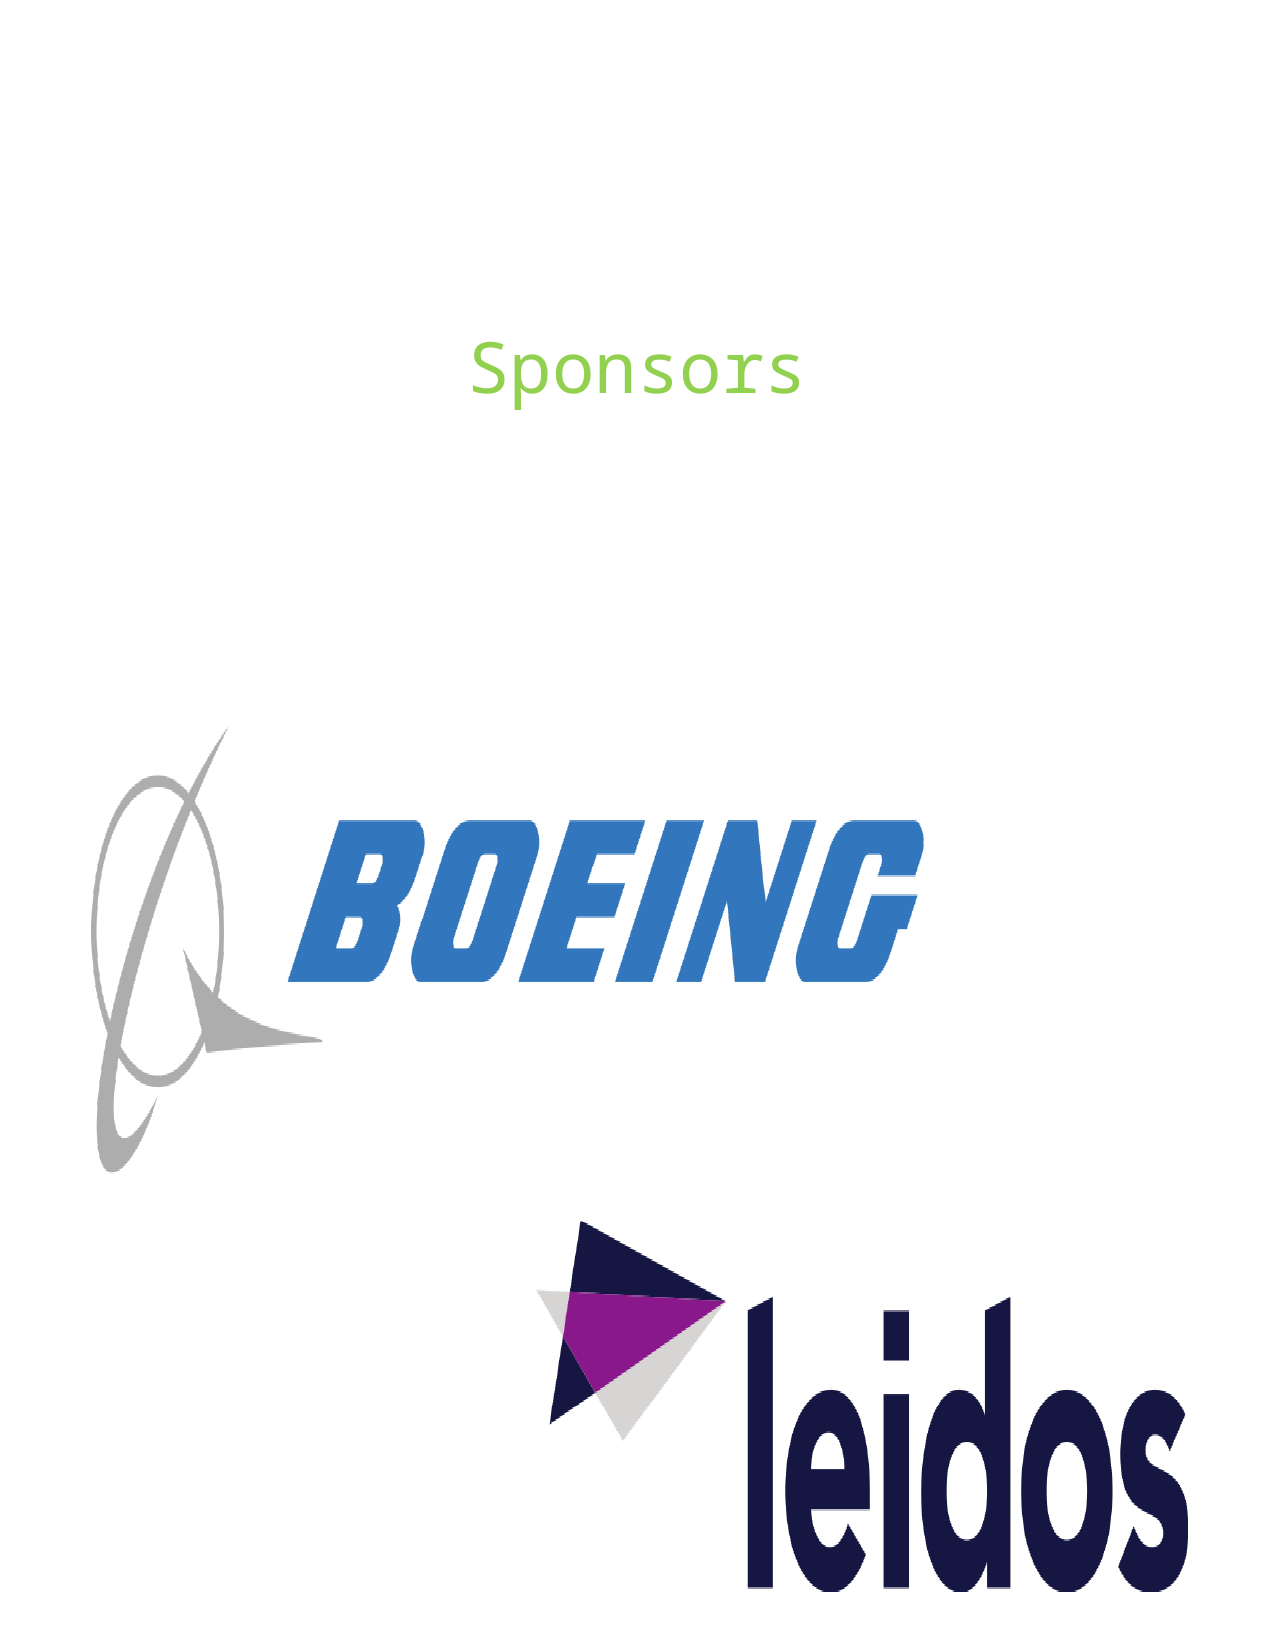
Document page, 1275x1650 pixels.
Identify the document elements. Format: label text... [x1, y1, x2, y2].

picture [536, 1221, 1188, 1592]
picture [79, 703, 934, 1201]
title Sponsors [203, 160, 1072, 417]
